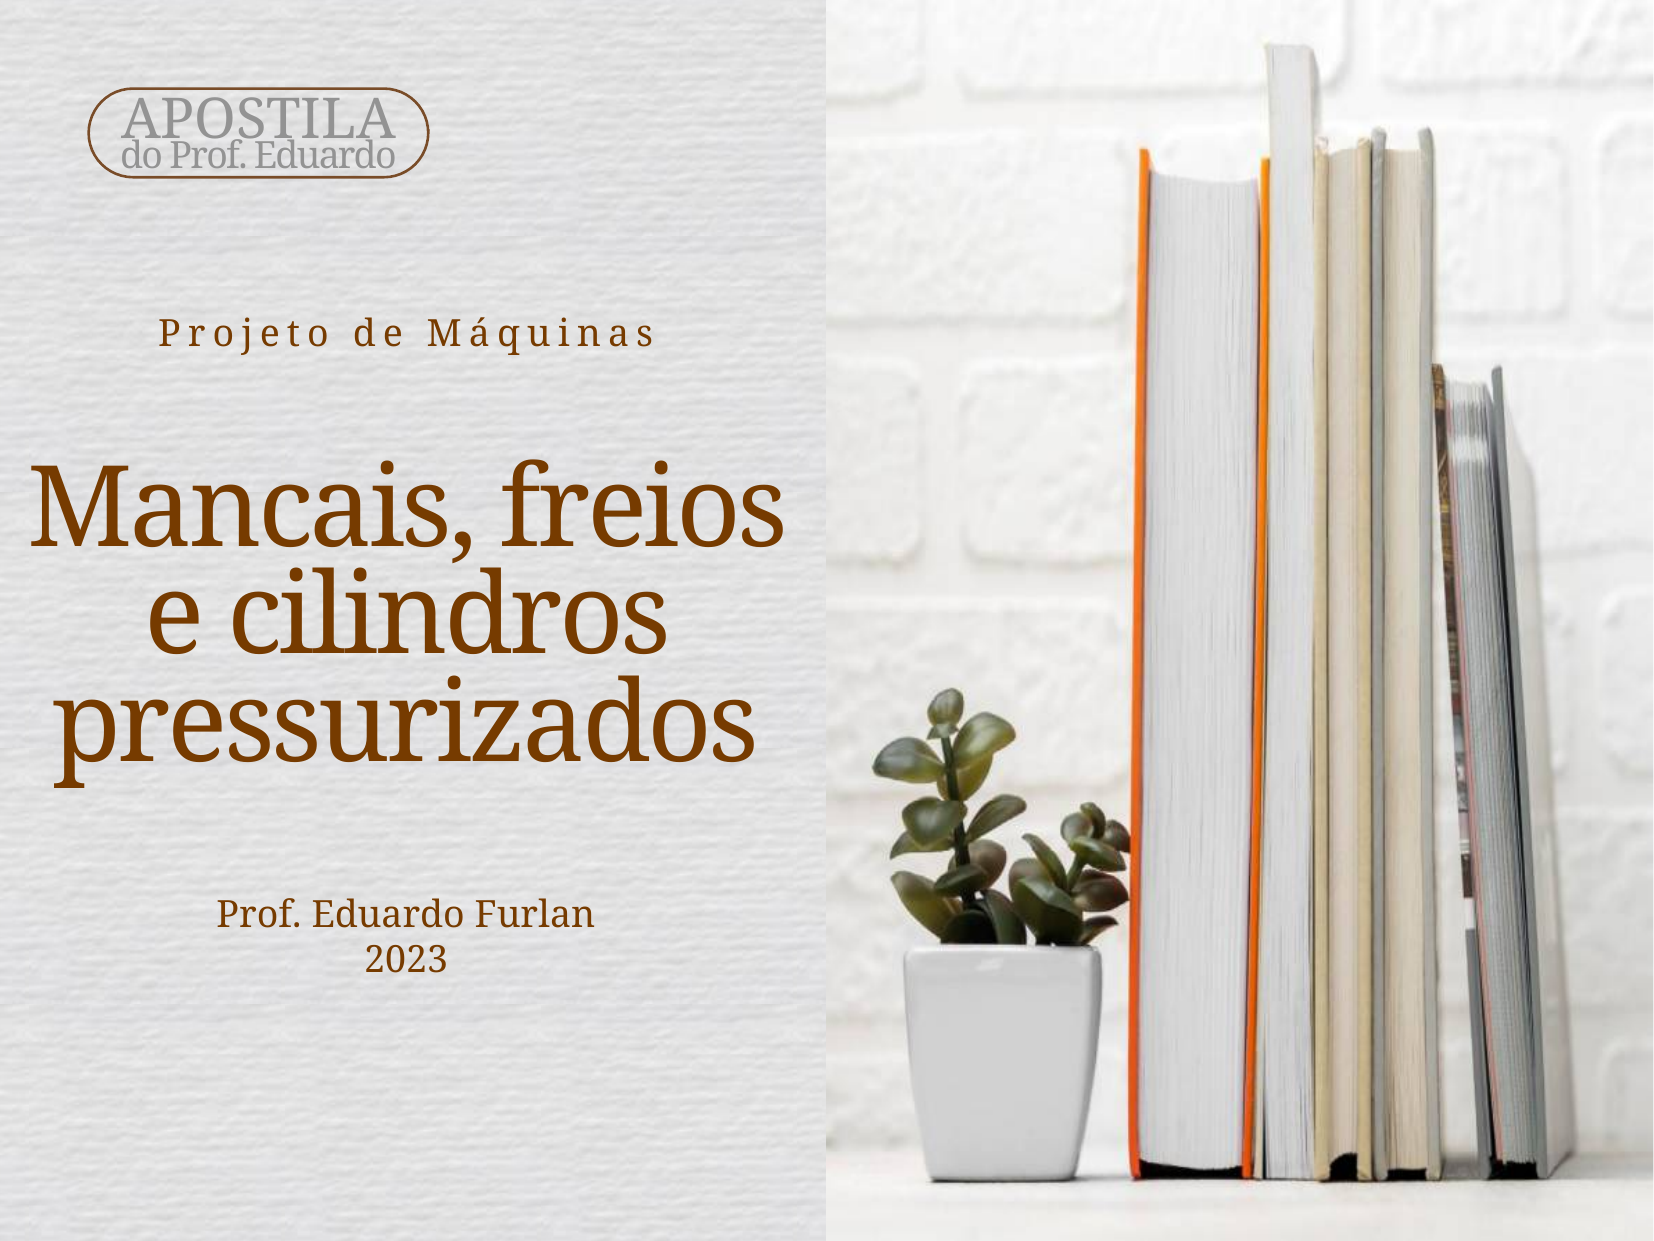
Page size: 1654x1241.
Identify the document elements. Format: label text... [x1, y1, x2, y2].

text_box [0, 0, 826, 1241]
picture [826, 0, 1654, 1241]
text_box APOSTILA do Prof. Eduardo [88, 88, 429, 178]
text_box Projeto de Máquinas Mancais, freios e cilindros pressurizados Prof. Eduardo Furlan 2023 [0, 310, 813, 988]
